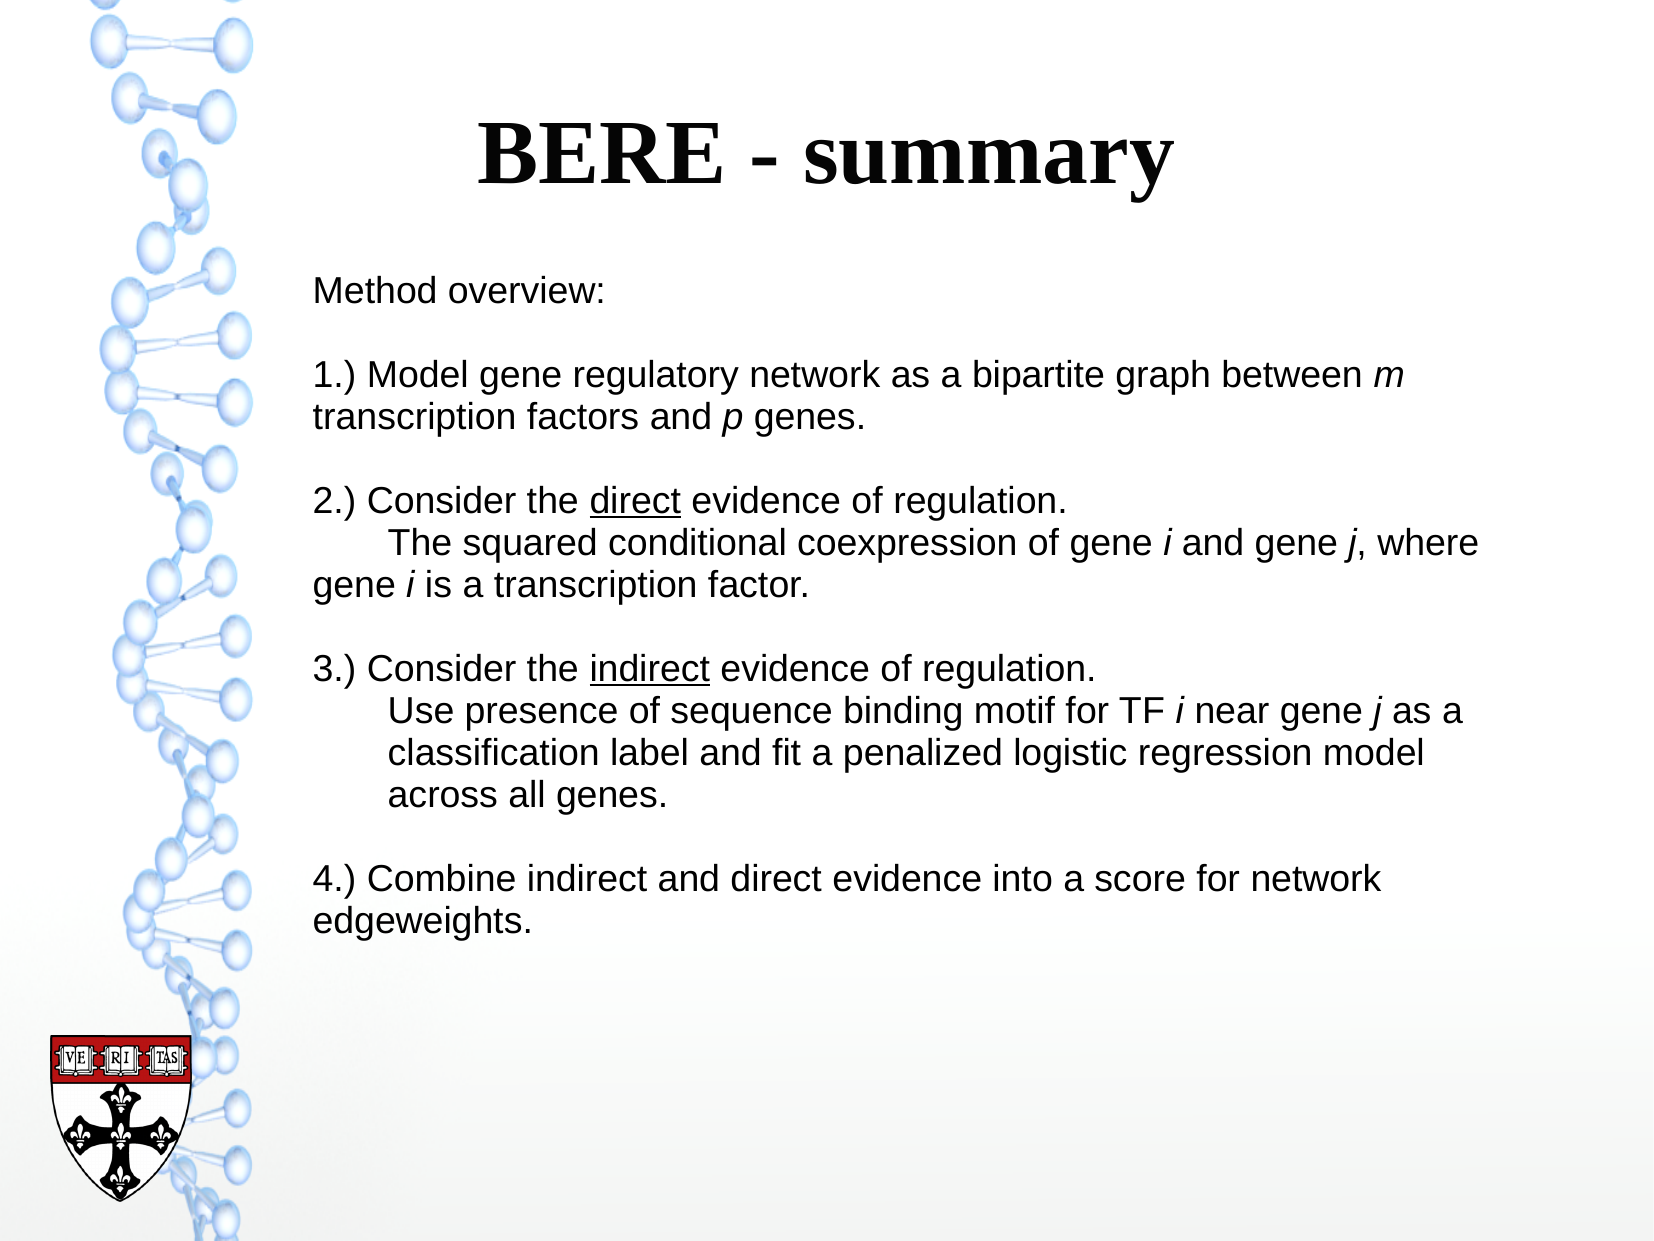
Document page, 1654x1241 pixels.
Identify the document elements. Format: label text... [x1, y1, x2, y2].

text_box Method overview: 1.) Model gene regulatory network as a bipartite graph between m transcription factors and p genes. 2.) Consider the direct evidence of regulation. The squared conditional coexpression of gene i and gene j, where gene i is a transcription factor. 3.) Consider the indirect evidence of regulation. Use presence of sequence binding motif for TF i near gene j as a classification label and fit a penalized logistic regression model across all genes. 4.) Combine indirect and direct evidence into a score for network edgeweights. [297, 262, 1497, 949]
picture [0, 0, 1654, 1241]
title BERE - summary [82, 49, 1571, 257]
